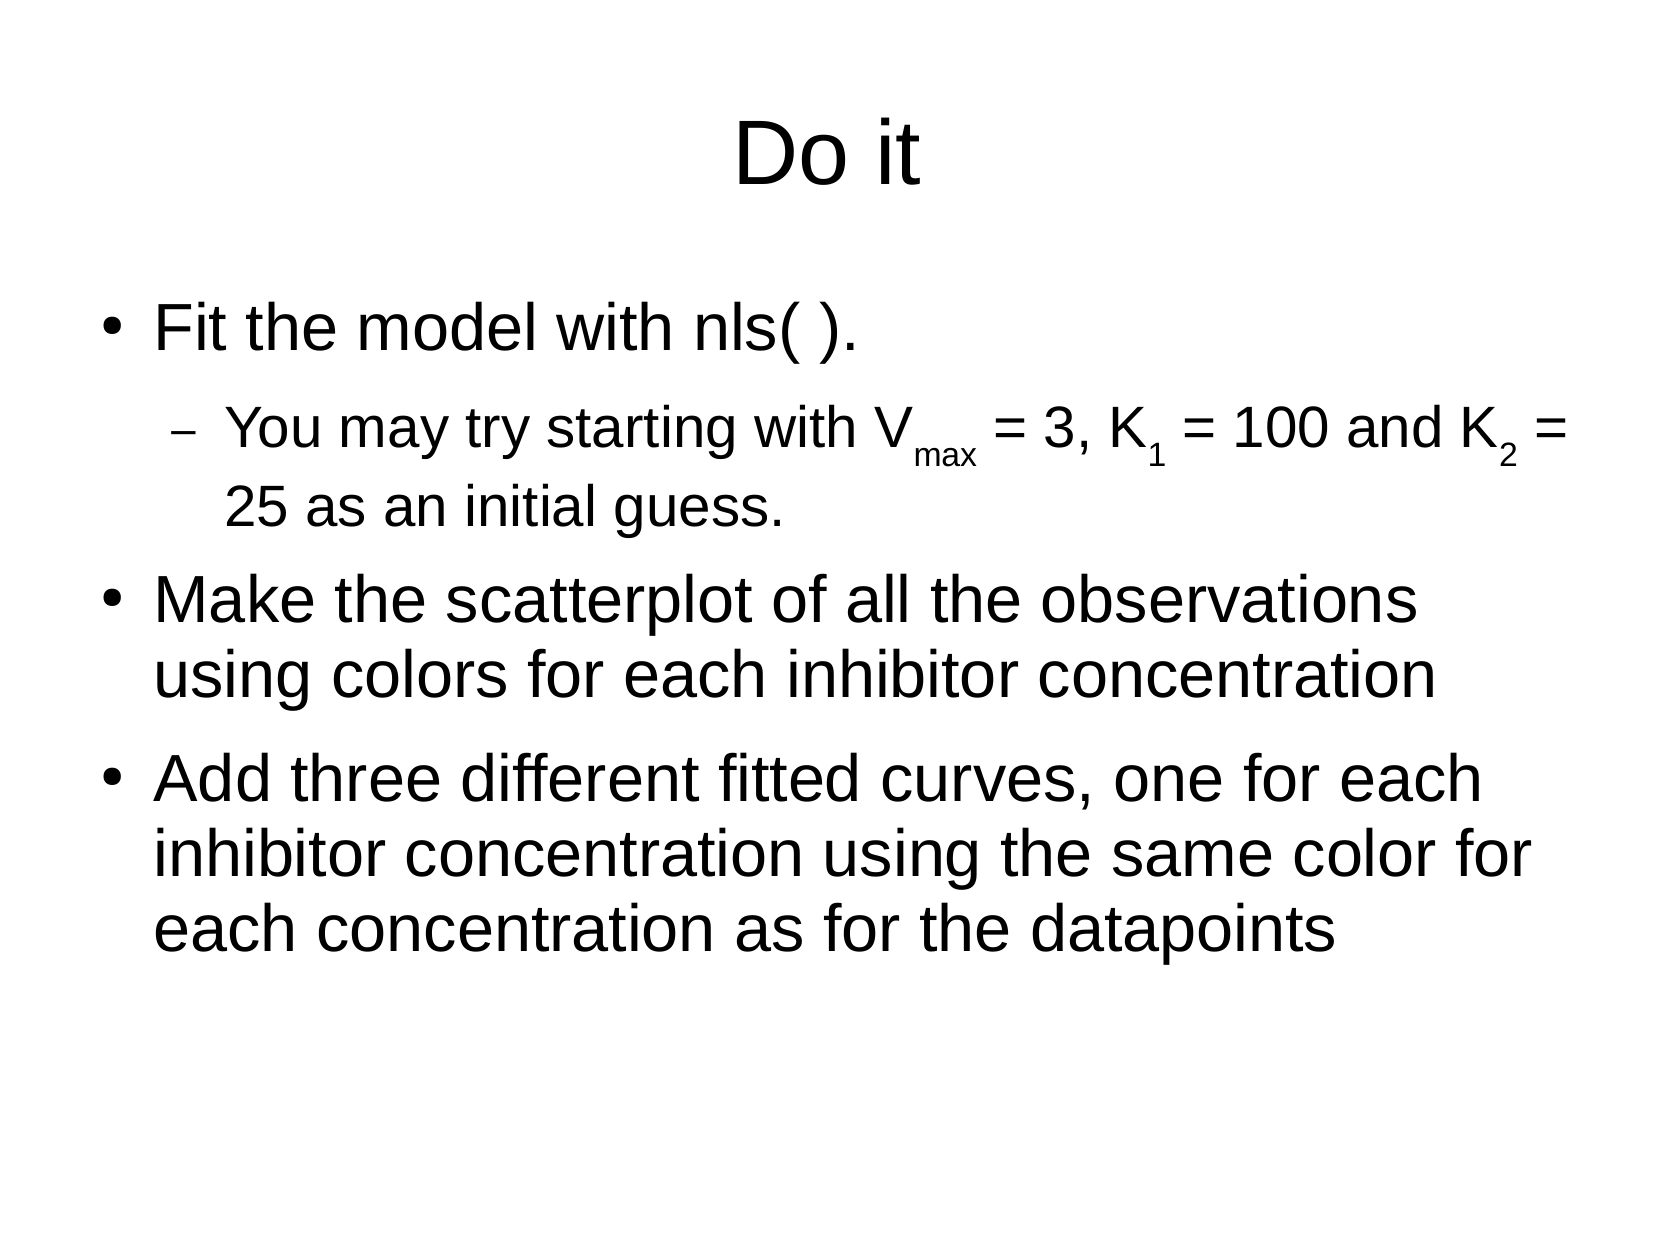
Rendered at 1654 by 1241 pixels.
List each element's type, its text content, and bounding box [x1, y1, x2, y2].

title Do it [82, 49, 1571, 257]
list Fit the model with nls( ). You may try starting with Vmax = 3, K1 = 100 and K2 = 25 as an initial guess. Make the scatterplot of all the observations using colors for each inhibitor concentration Add three different fitted curves, one for each inhibitor concentration using the same color for each concentration as for the datapoints [82, 290, 1571, 1010]
